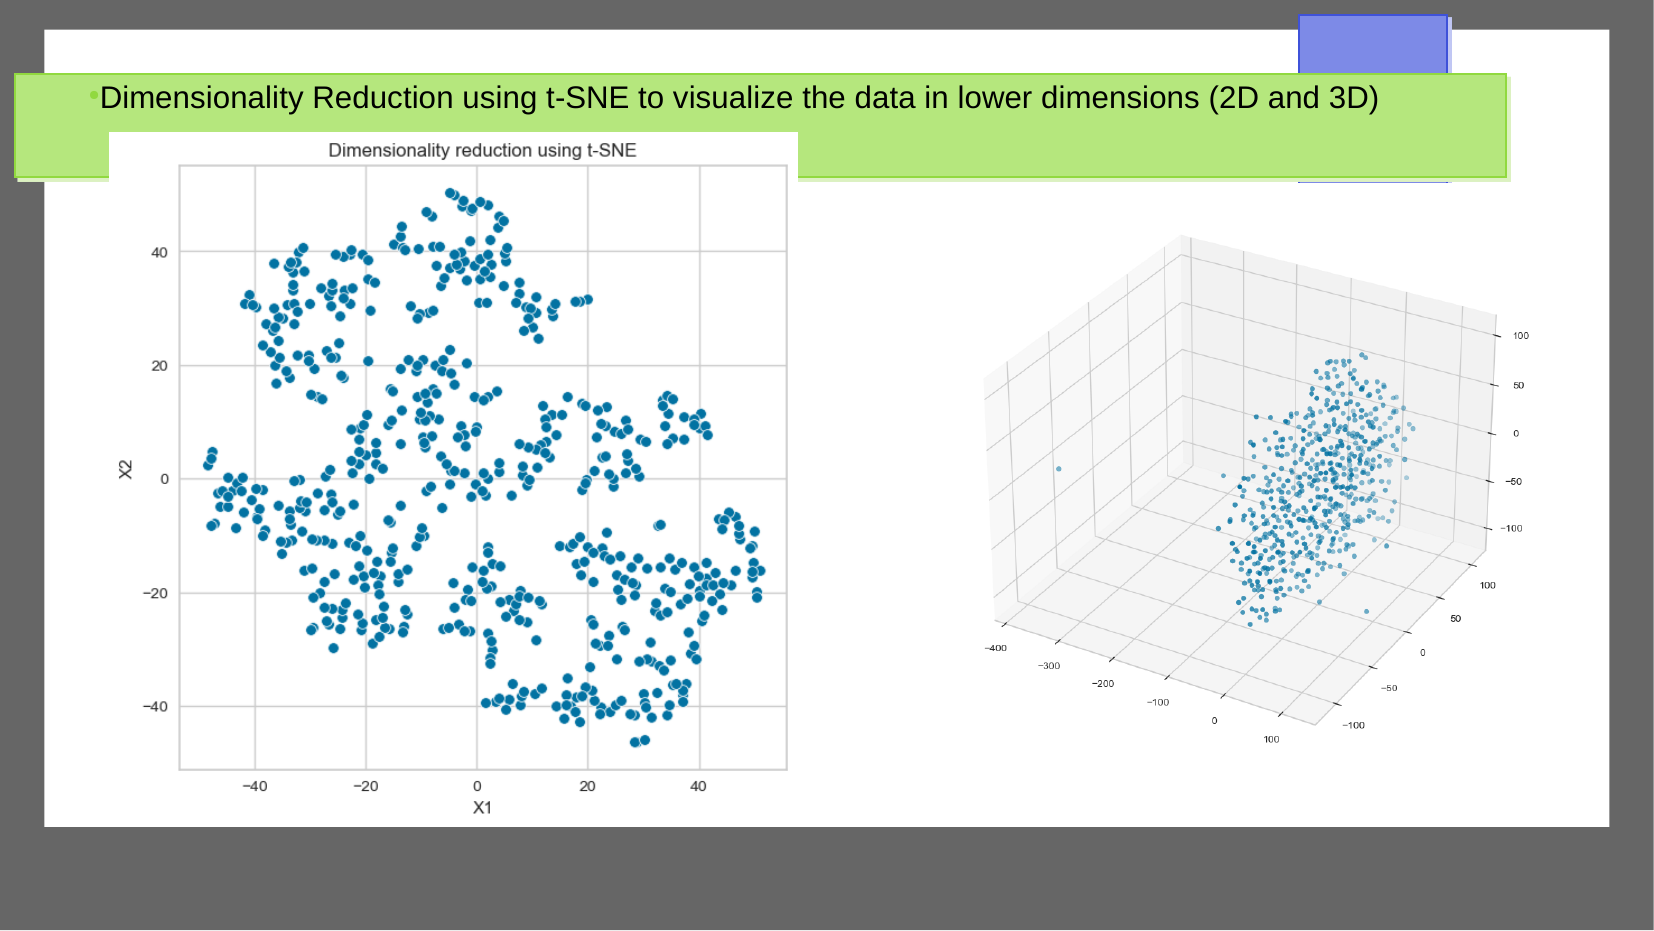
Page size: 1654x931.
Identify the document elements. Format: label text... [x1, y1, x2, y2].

picture [944, 183, 1536, 768]
picture [109, 133, 798, 827]
title Dimensionality Reduction using t-SNE to visualize the data in lower dimensions (2D and 3D) [88, 73, 1506, 119]
